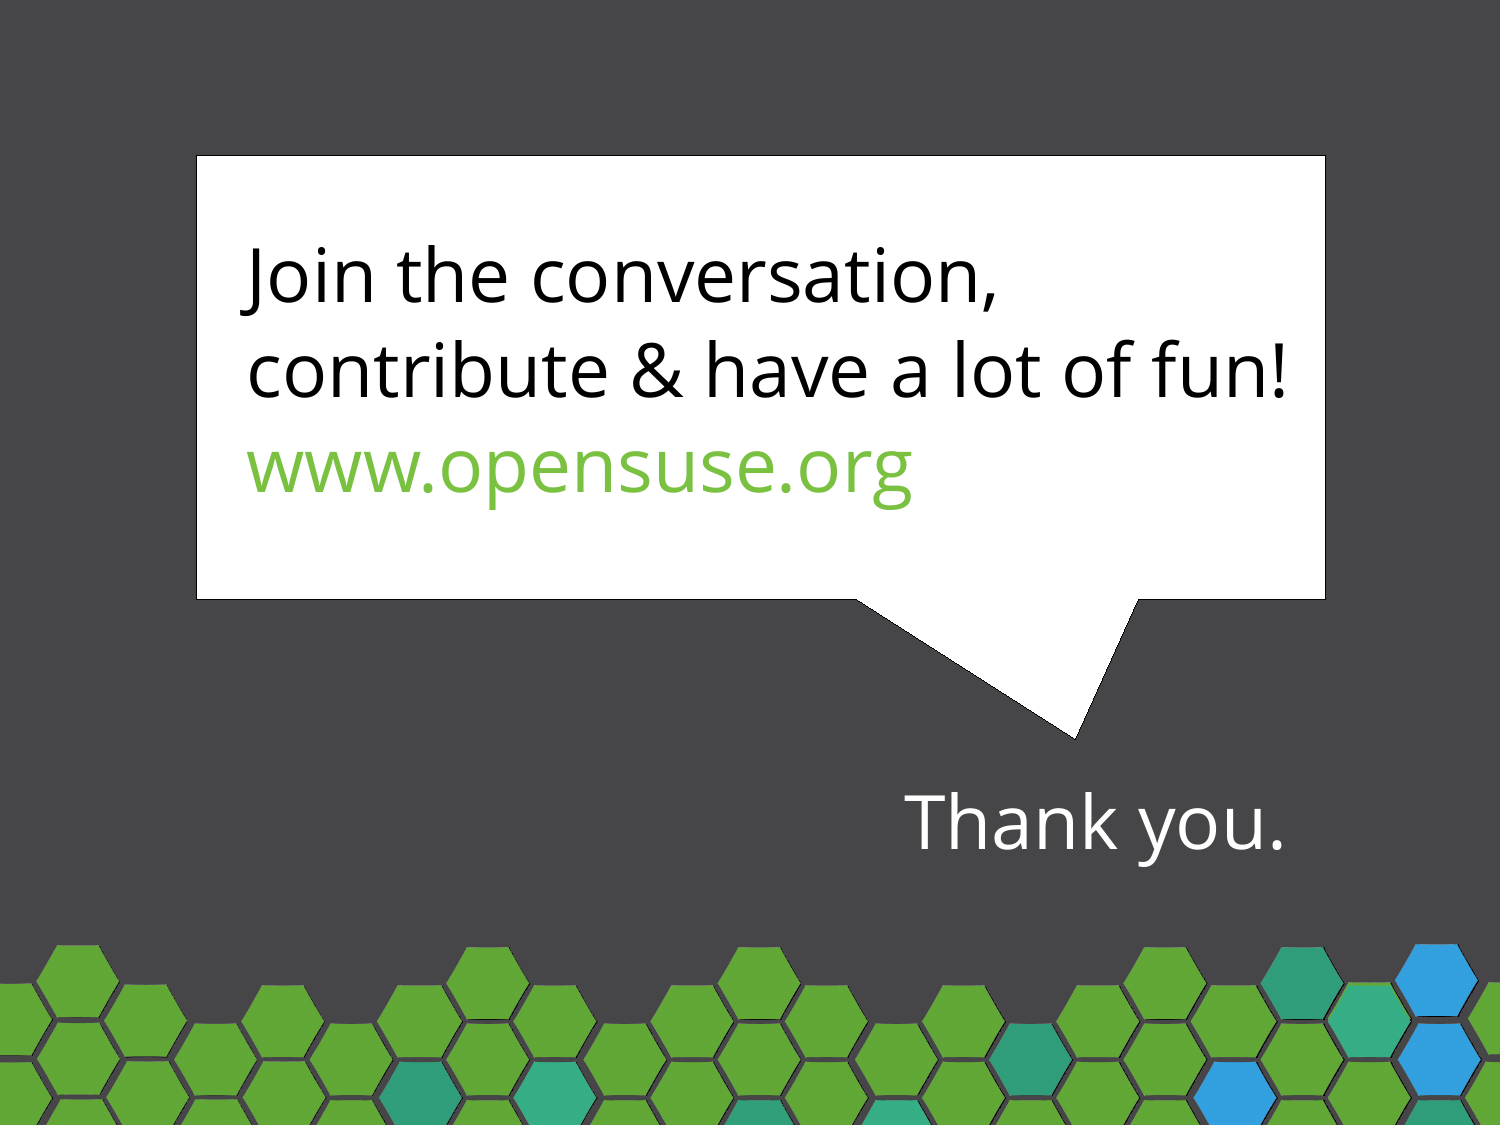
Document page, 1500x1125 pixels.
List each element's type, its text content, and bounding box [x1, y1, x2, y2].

text_box Join the conversation, contribute & have a lot of fun! www.opensuse.org [232, 219, 1307, 615]
picture [0, 944, 1500, 1125]
